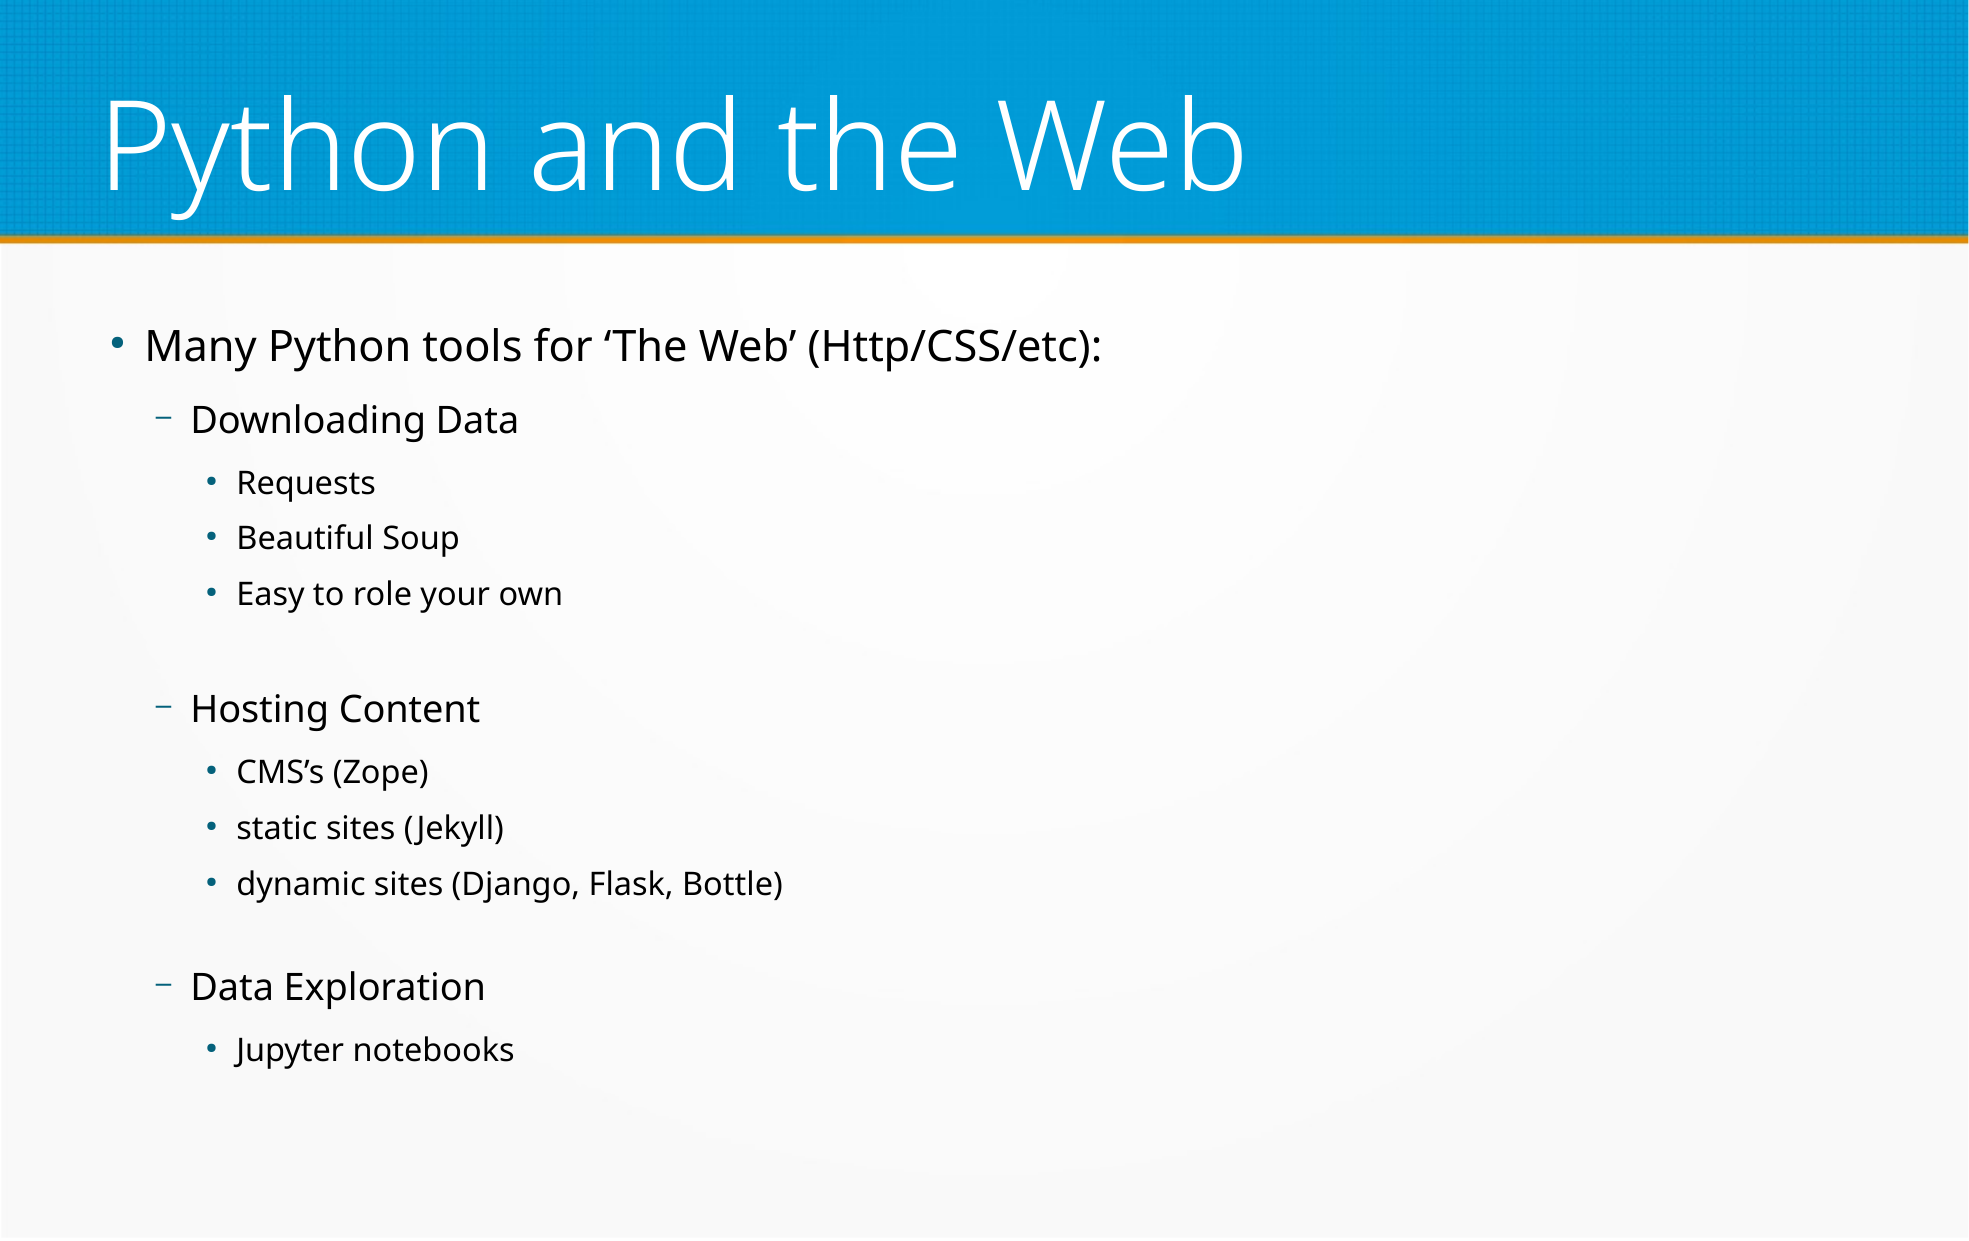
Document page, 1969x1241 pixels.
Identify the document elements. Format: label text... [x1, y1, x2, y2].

title Python and the Web [98, 19, 1870, 227]
picture [0, 233, 1969, 1241]
list Many Python tools for ‘The Web’ (Http/CSS/etc): Downloading Data Requests Beautiful Soup Easy to role your own Hosting Content CMS’s (Zope) static sites (Jekyll) dynamic sites (Django, Flask, Bottle) Data Exploration Jupyter notebooks [98, 315, 1861, 1081]
